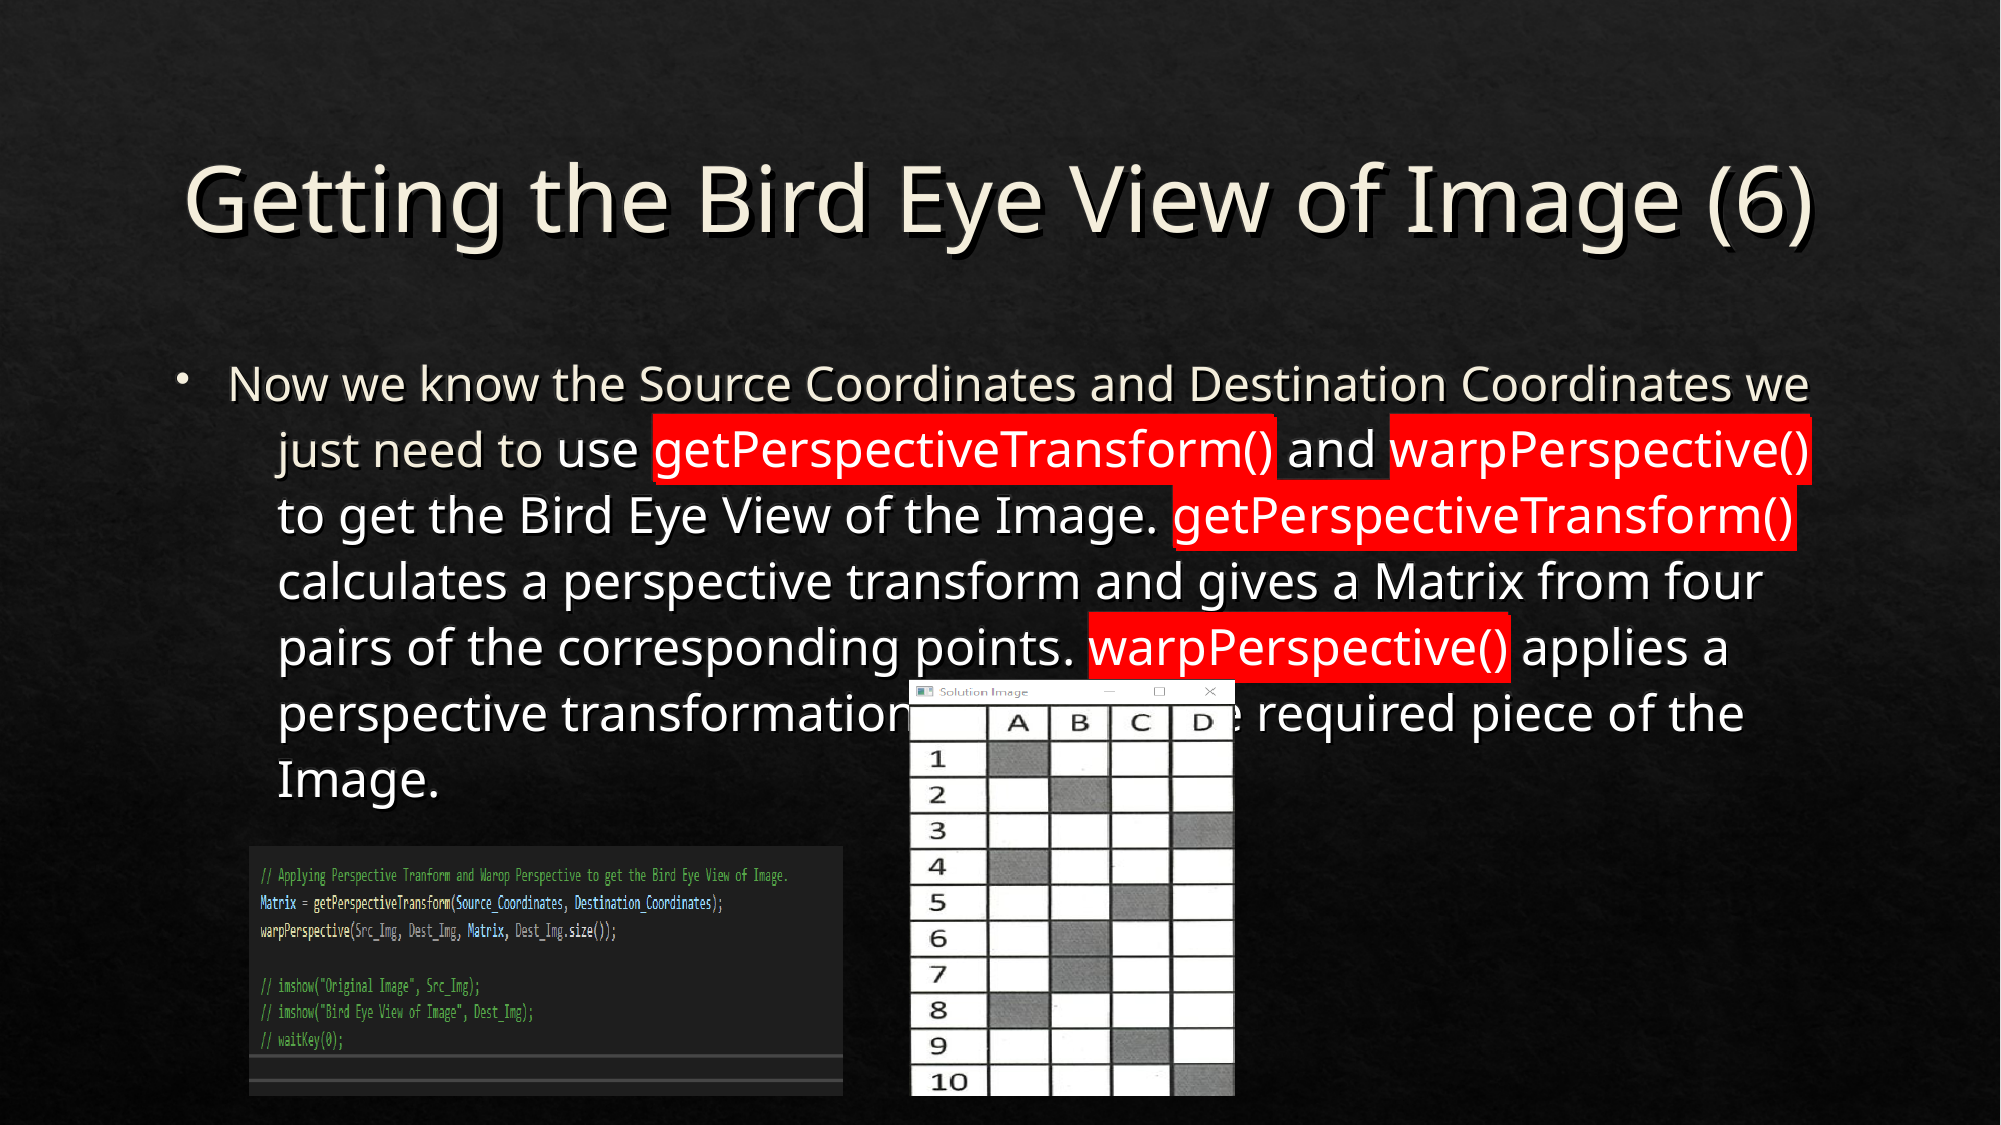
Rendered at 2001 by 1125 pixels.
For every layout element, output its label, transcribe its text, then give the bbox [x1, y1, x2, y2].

title Getting the Bird Eye View of Image (6) [149, 99, 1849, 307]
picture [249, 846, 843, 1096]
picture [909, 679, 1235, 1096]
list Now we know the Source Coordinates and Destination Coordinates we just need to use getPerspectiveTransform() and warpPerspective() to get the Bird Eye View of the Image. getPerspectiveTransform() calculates a perspective transform and gives a Matrix from four pairs of the corresponding points. warpPerspective() applies a perspective transformation to extract the required piece of the Image. [149, 340, 1849, 951]
